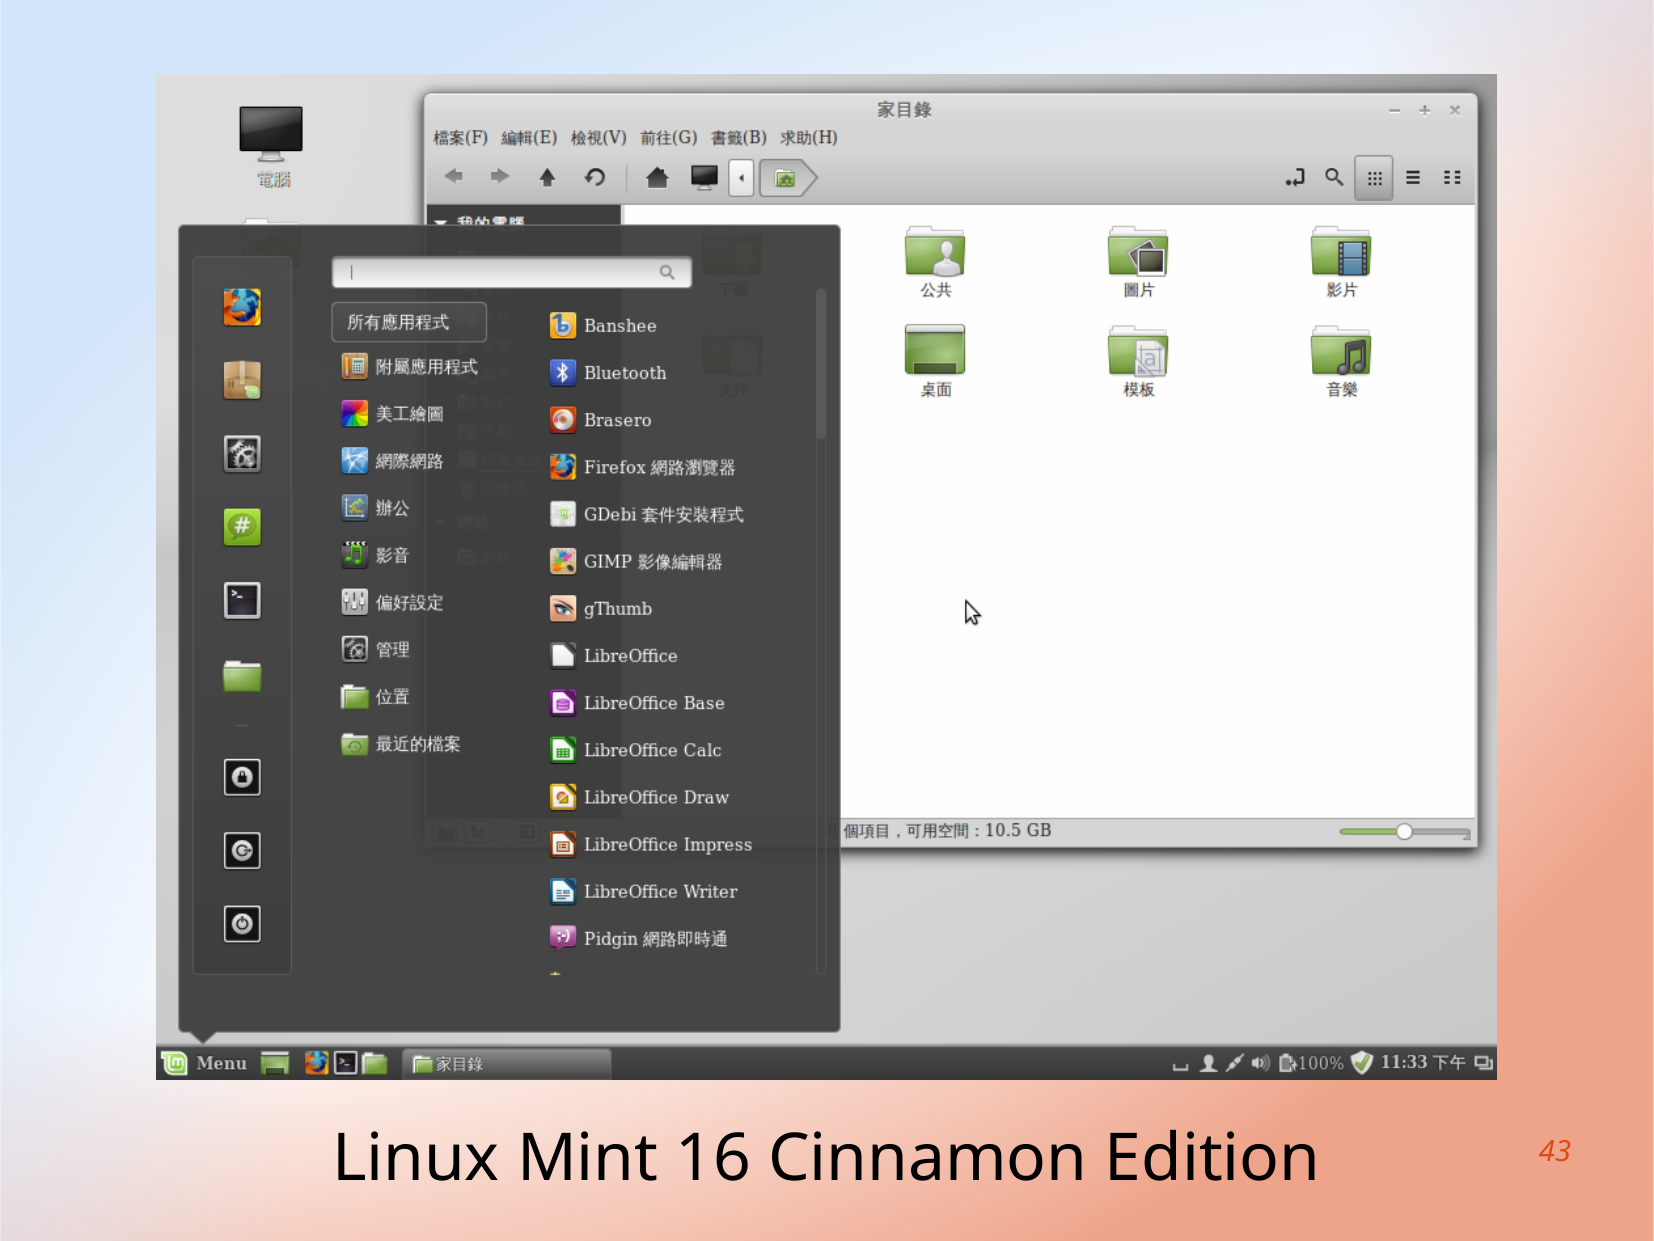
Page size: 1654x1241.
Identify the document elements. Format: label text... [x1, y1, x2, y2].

list Linux Mint 16 Cinnamon Edition [82, 1110, 1571, 1201]
picture [0, 0, 1654, 1241]
